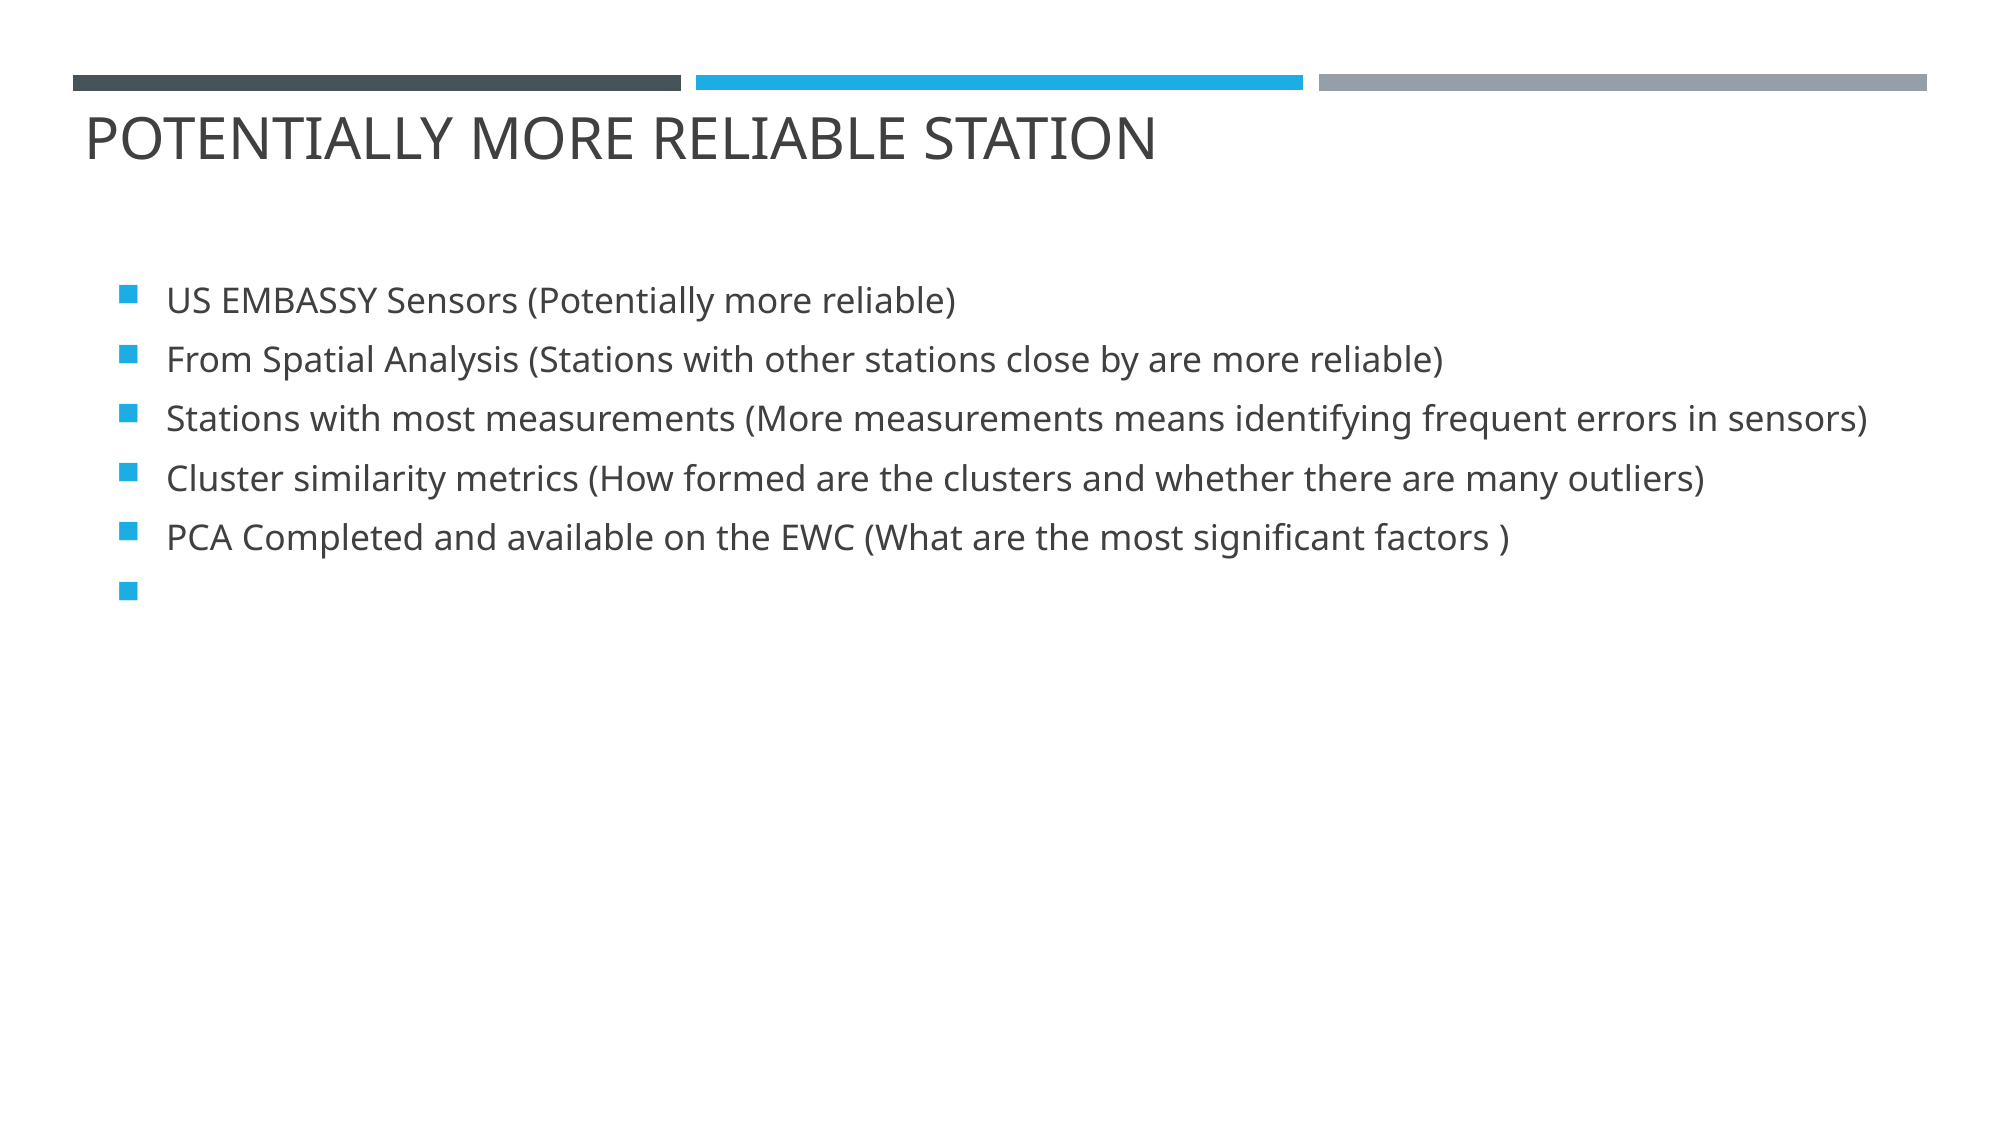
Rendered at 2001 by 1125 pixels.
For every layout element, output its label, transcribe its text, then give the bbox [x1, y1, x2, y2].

list US EMBASSY Sensors (Potentially more reliable) From Spatial Analysis (Stations with other stations close by are more reliable) Stations with most measurements (More measurements means identifying frequent errors in sensors) Cluster similarity metrics (How formed are the clusters and whether there are many outliers) PCA Completed and available on the EWC (What are the most significant factors ) [100, 231, 1911, 659]
title POTENTIALLY MORE RELIABLE STATION [69, 83, 1879, 180]
